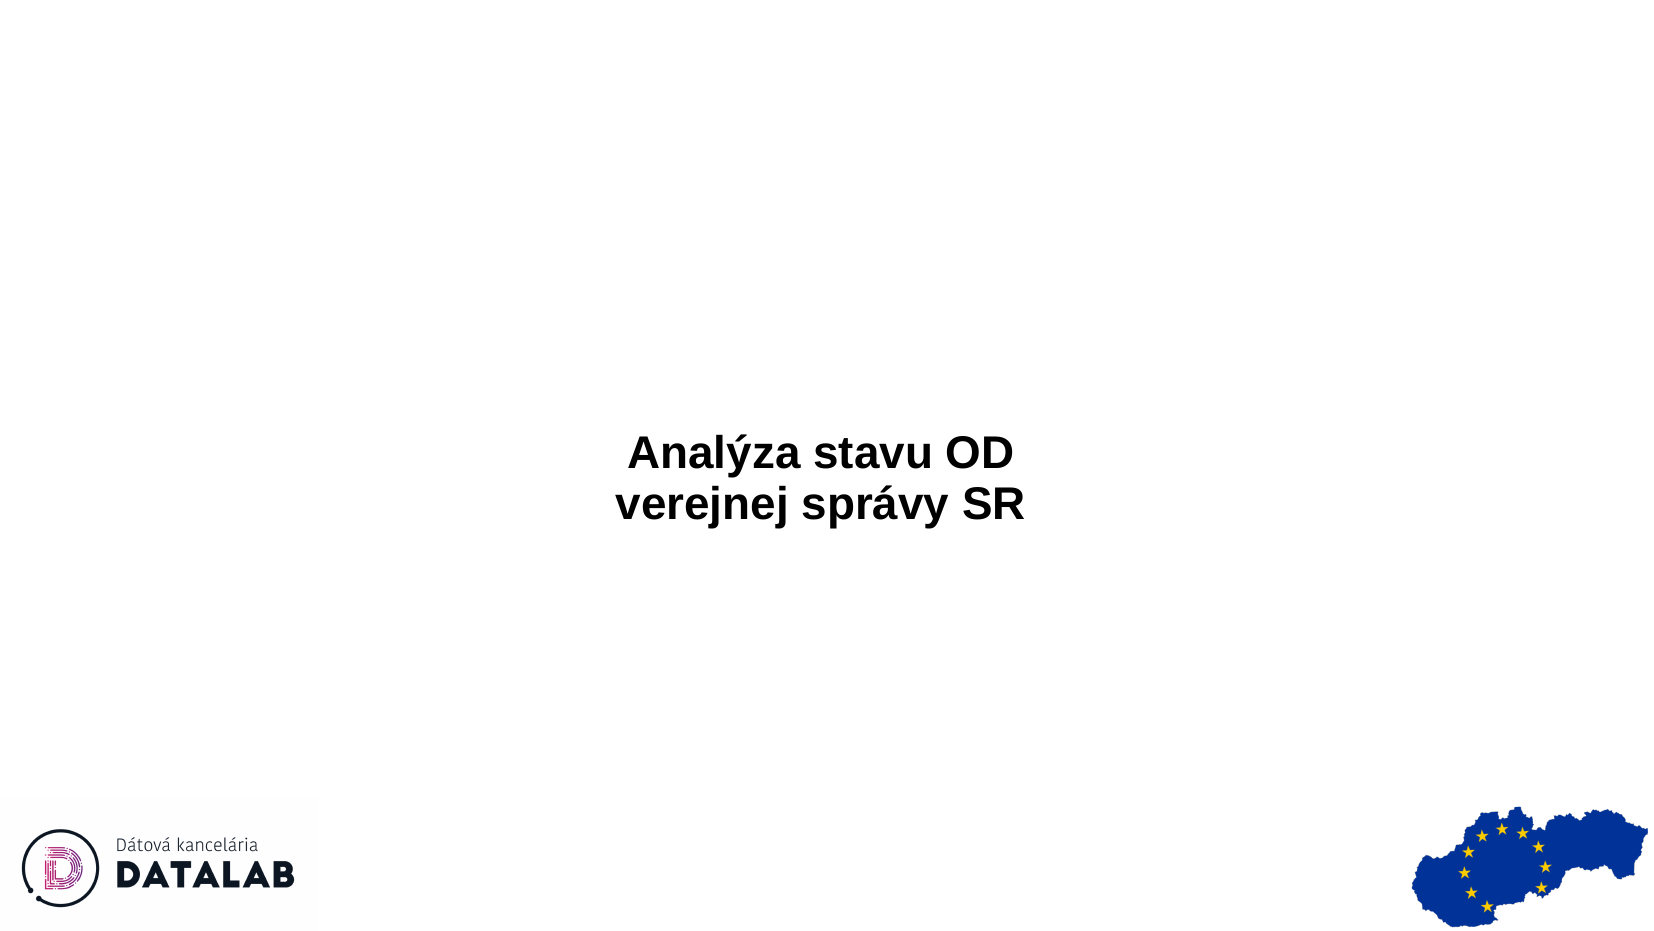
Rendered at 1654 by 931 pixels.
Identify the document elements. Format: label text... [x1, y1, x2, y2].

picture [1406, 797, 1654, 931]
picture [0, 797, 318, 931]
text_box Analýza stavu OD verejnej správy SR [555, 419, 1087, 537]
